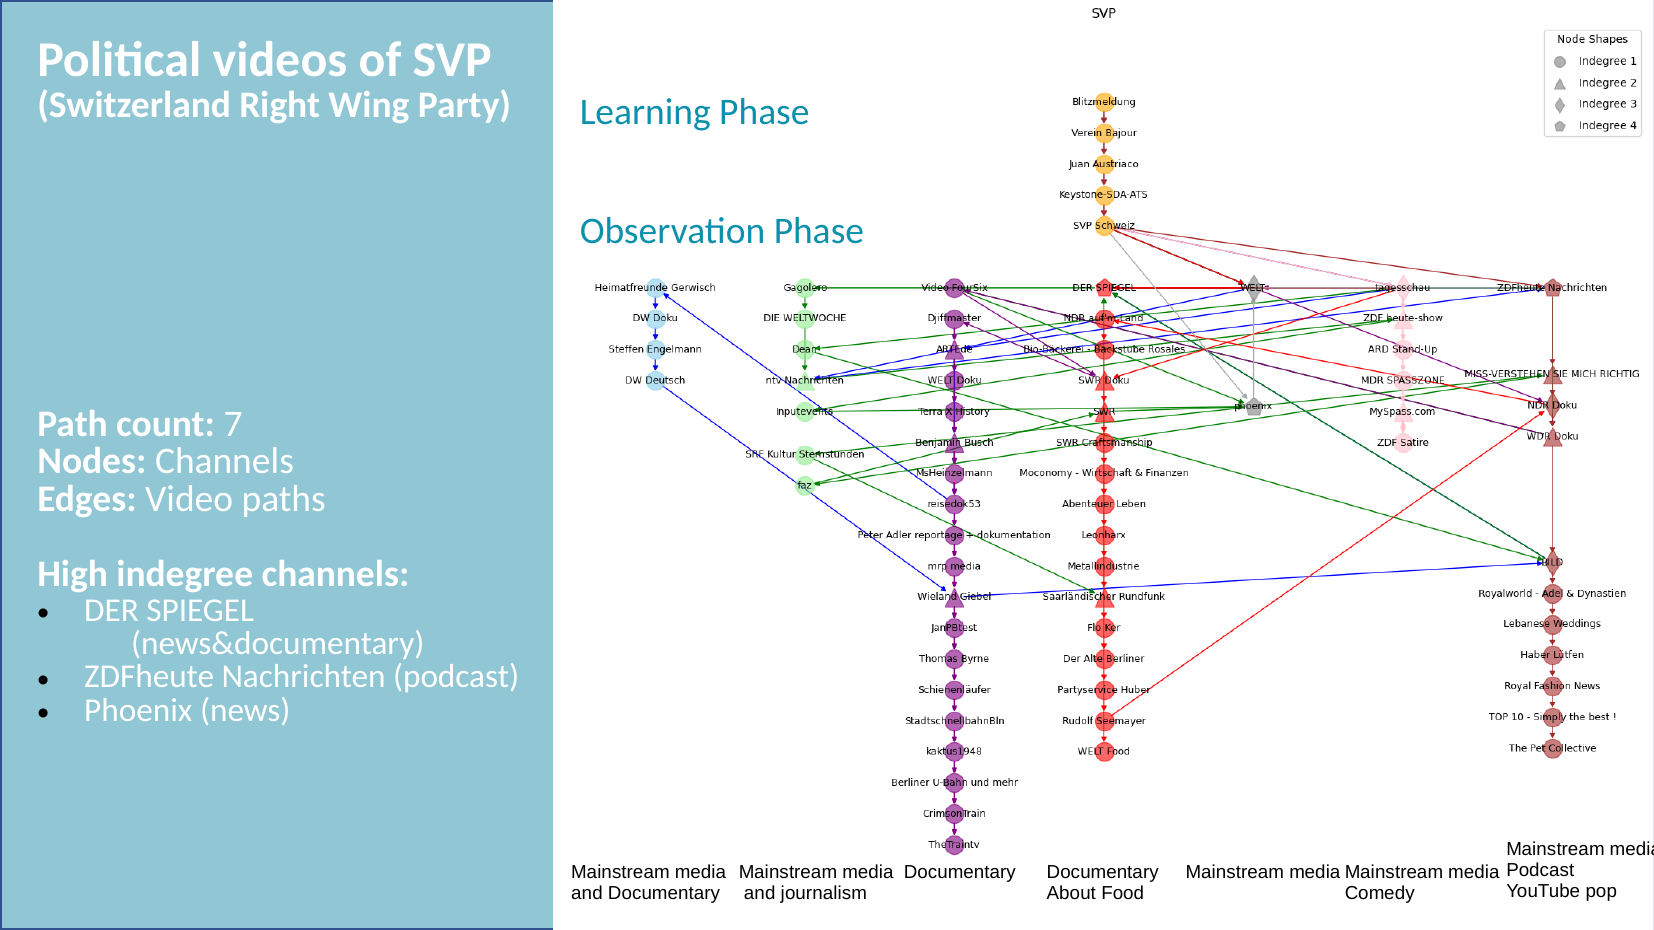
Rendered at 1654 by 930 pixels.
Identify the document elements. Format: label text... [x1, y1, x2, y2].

text_box Documentary About Food [1031, 853, 1175, 915]
text_box Mainstream media Podcast YouTube pop [1491, 830, 1654, 915]
text_box Observation Phase [564, 207, 981, 269]
picture [553, 885, 1654, 930]
text_box Documentary [889, 853, 1031, 892]
text_box Political videos of SVP (Switzerland Right Wing Party) [22, 31, 536, 257]
text_box Mainstream media and Documentary [556, 853, 723, 915]
text_box Learning Phase [564, 88, 849, 194]
text_box Path count: 7 Nodes: Channels Edges: Video paths High indegree channels: DER SPIEGEL (news&documentary) ZDFheute Nachrichten (podcast) Phoenix (news) [22, 400, 565, 885]
text_box Mainstream media and journalism [723, 853, 908, 915]
picture [553, 0, 1654, 853]
text_box Mainstream media Comedy [1329, 853, 1491, 915]
text_box Mainstream media [1170, 853, 1329, 892]
